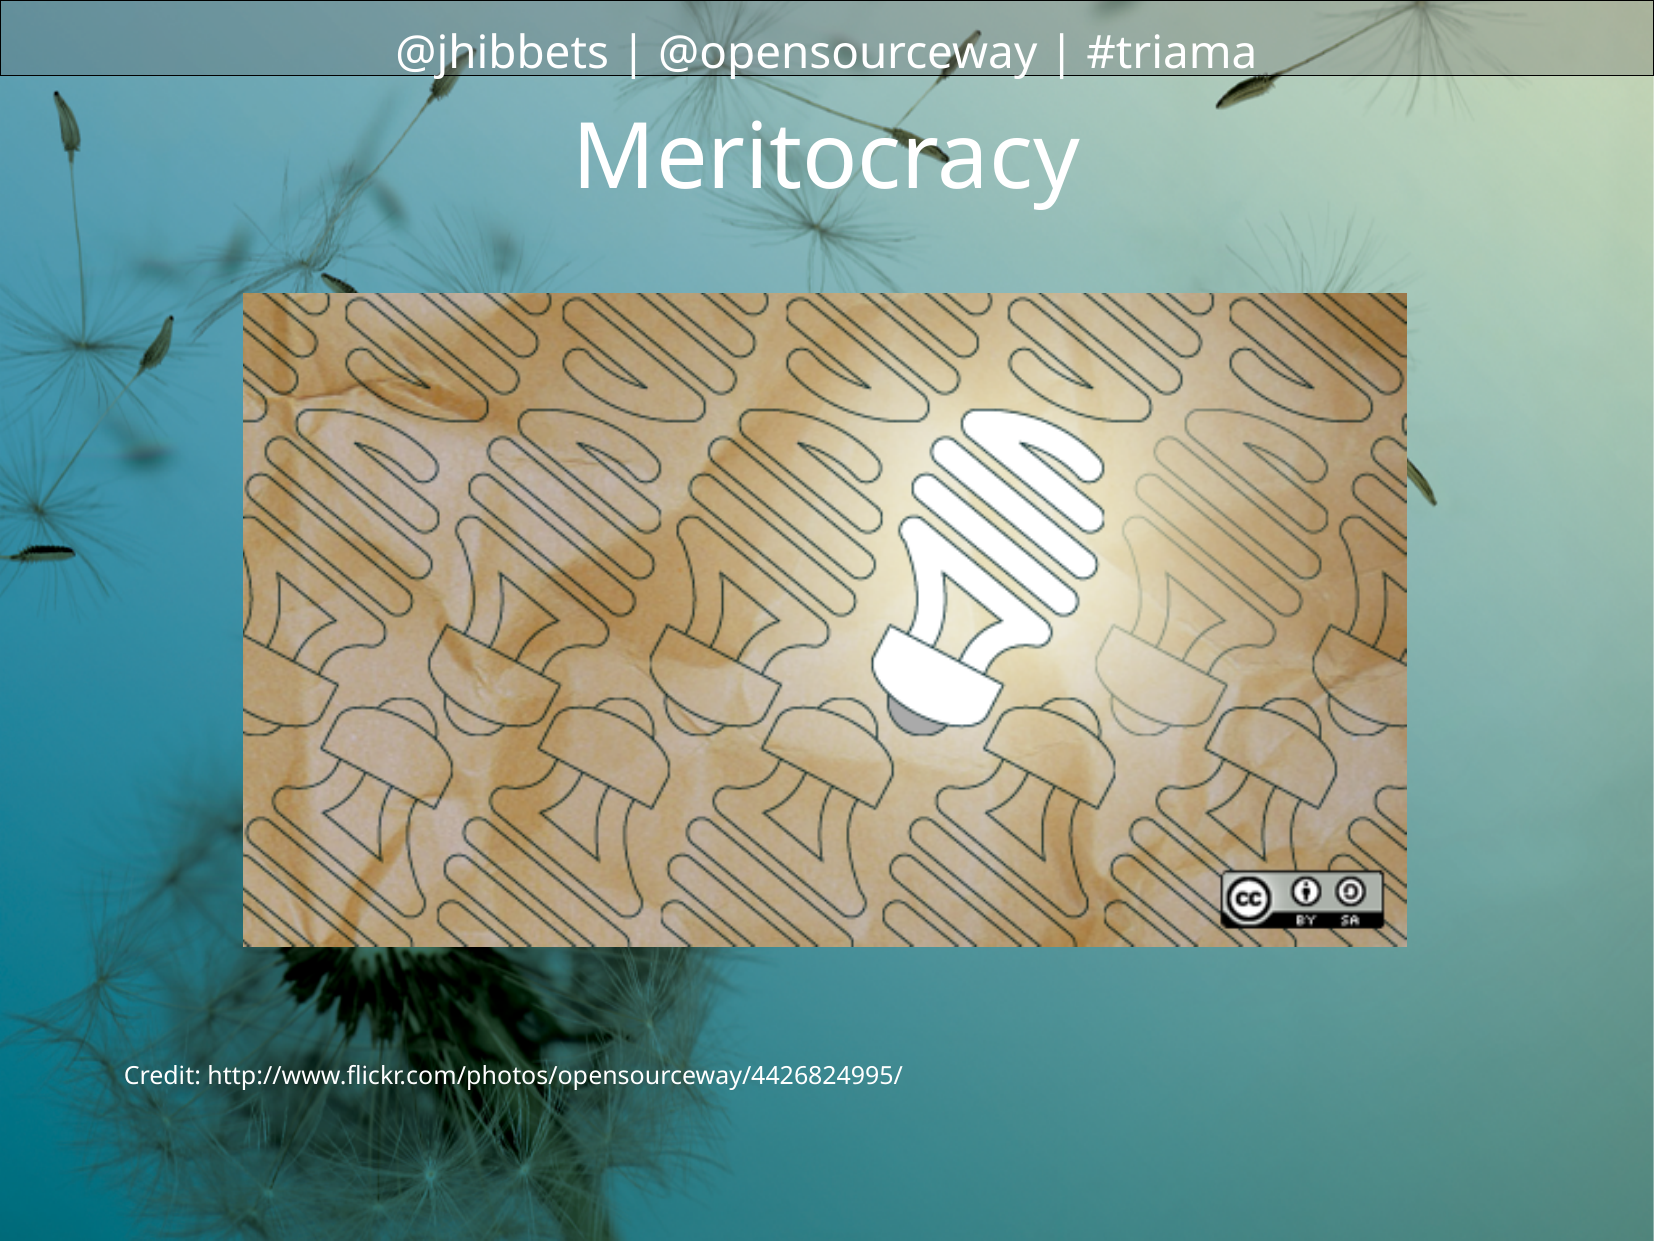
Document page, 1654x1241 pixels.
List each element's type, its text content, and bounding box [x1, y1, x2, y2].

text_box Credit: http://www.flickr.com/photos/opensourceway/4426824995/ [109, 1050, 931, 1091]
picture [0, 76, 1654, 1241]
title Meritocracy [82, 49, 1571, 257]
